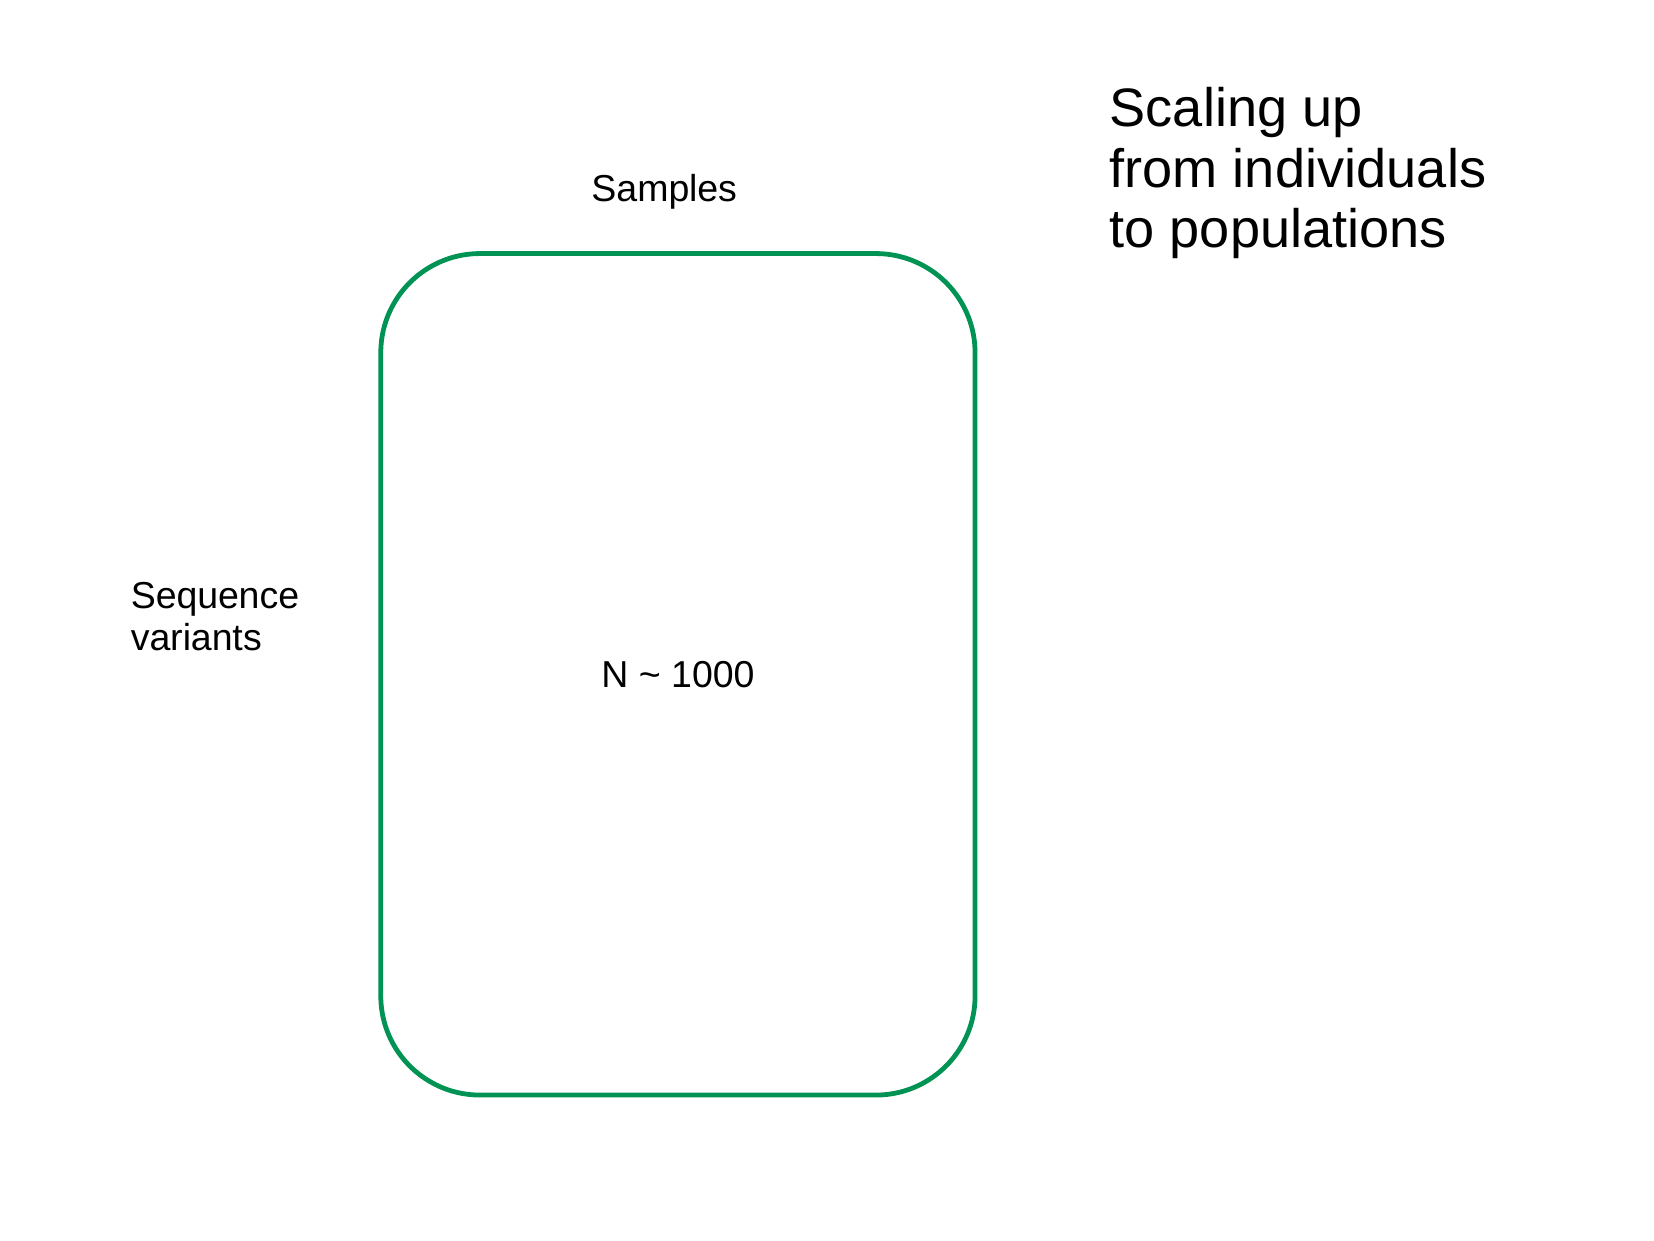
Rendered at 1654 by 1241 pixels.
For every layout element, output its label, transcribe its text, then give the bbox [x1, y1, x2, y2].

text_box Samples [576, 159, 752, 217]
text_box N ~ 1000 [380, 253, 976, 1096]
text_box Scaling up from individuals to populations [1084, 78, 1535, 259]
text_box Sequence variants [115, 567, 325, 666]
